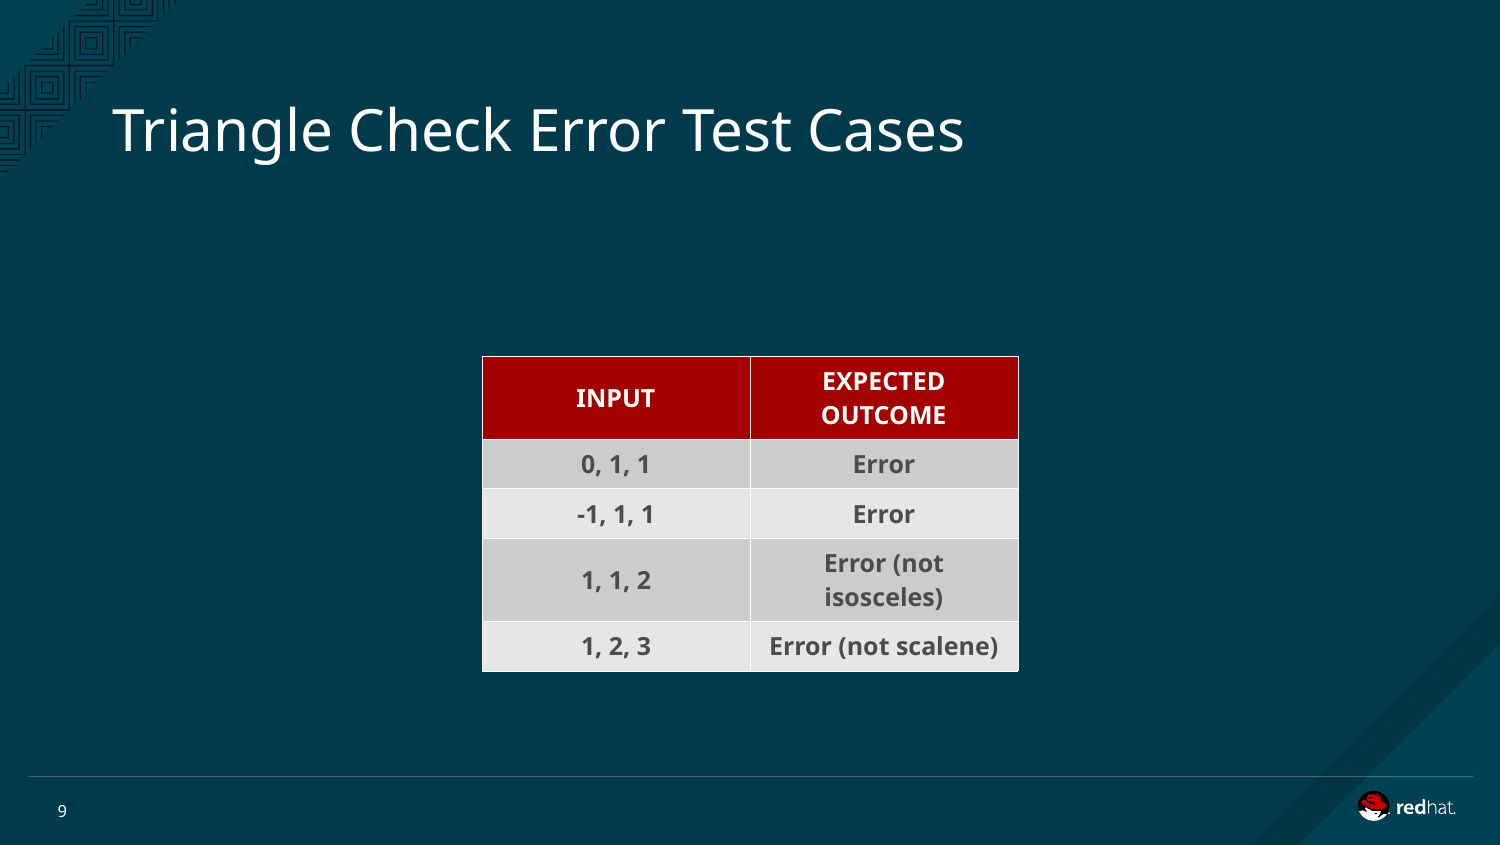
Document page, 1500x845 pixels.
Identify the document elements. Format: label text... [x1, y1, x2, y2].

title Triangle Check Error Test Cases [112, 0, 1388, 169]
picture [99, 38, 103, 49]
table_header INPUT [483, 357, 750, 439]
table_cell 1, 2, 3 [483, 622, 750, 671]
table_cell Error (not scalene) [751, 622, 1018, 671]
table_cell 1, 1, 2 [483, 539, 750, 621]
table_cell Error [751, 489, 1018, 538]
table_cell Error [751, 440, 1018, 488]
table_cell -1, 1, 1 [483, 489, 750, 538]
table_header EXPECTED OUTCOME [751, 357, 1018, 439]
table_cell Error (not isosceles) [751, 539, 1018, 621]
table_cell 0, 1, 1 [483, 440, 750, 488]
